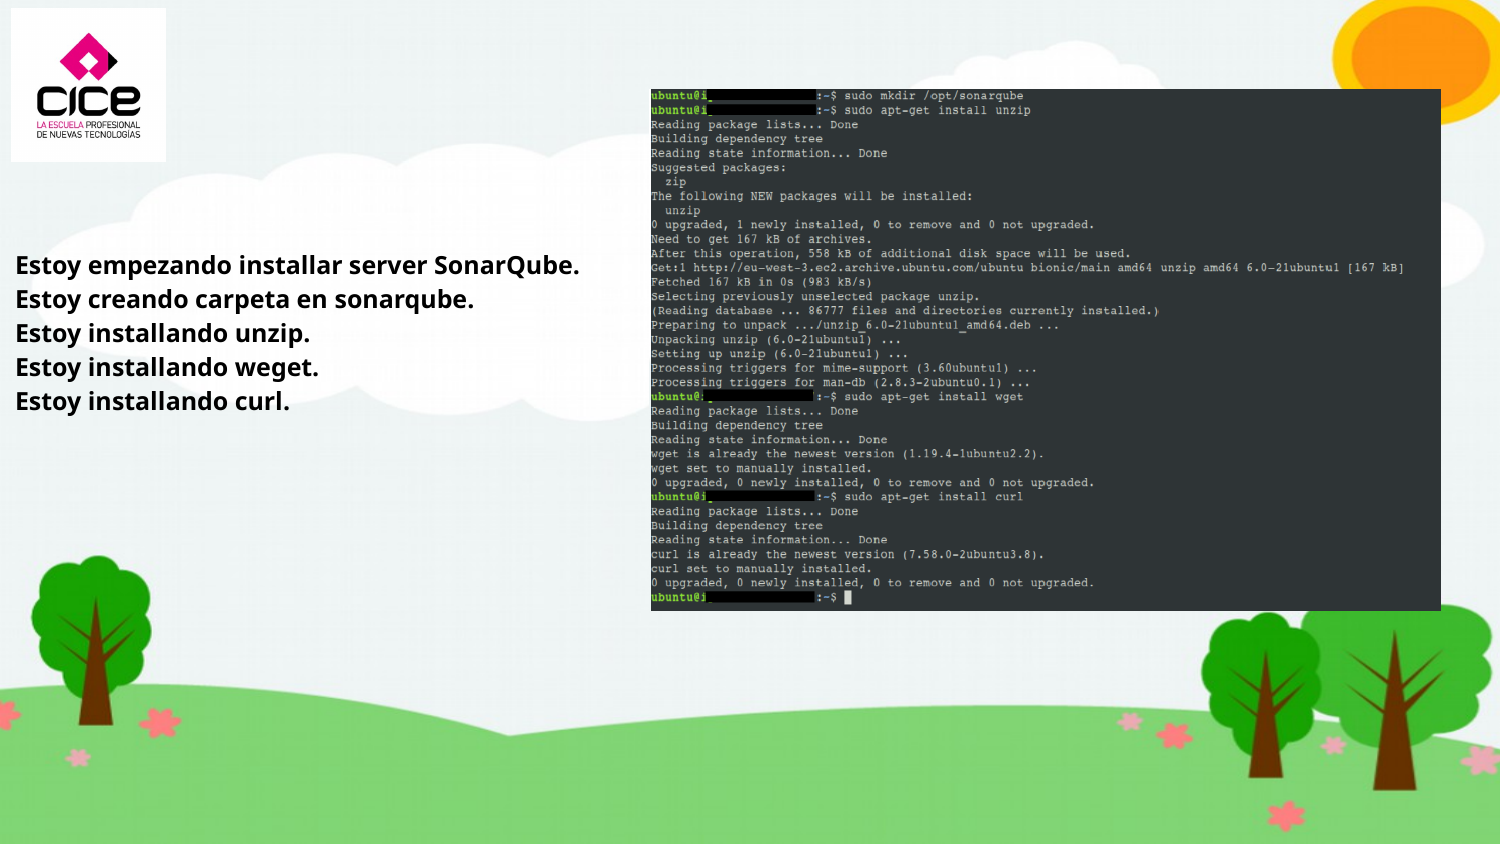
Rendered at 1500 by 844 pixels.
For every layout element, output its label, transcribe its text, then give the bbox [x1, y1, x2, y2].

picture [0, 0, 1500, 844]
title Estoy empezando installar server SonarQube. Estoy creando carpeta en sonarqube. Estoy installando unzip. Estoy installando weget. Estoy installando curl. [15, 222, 649, 443]
